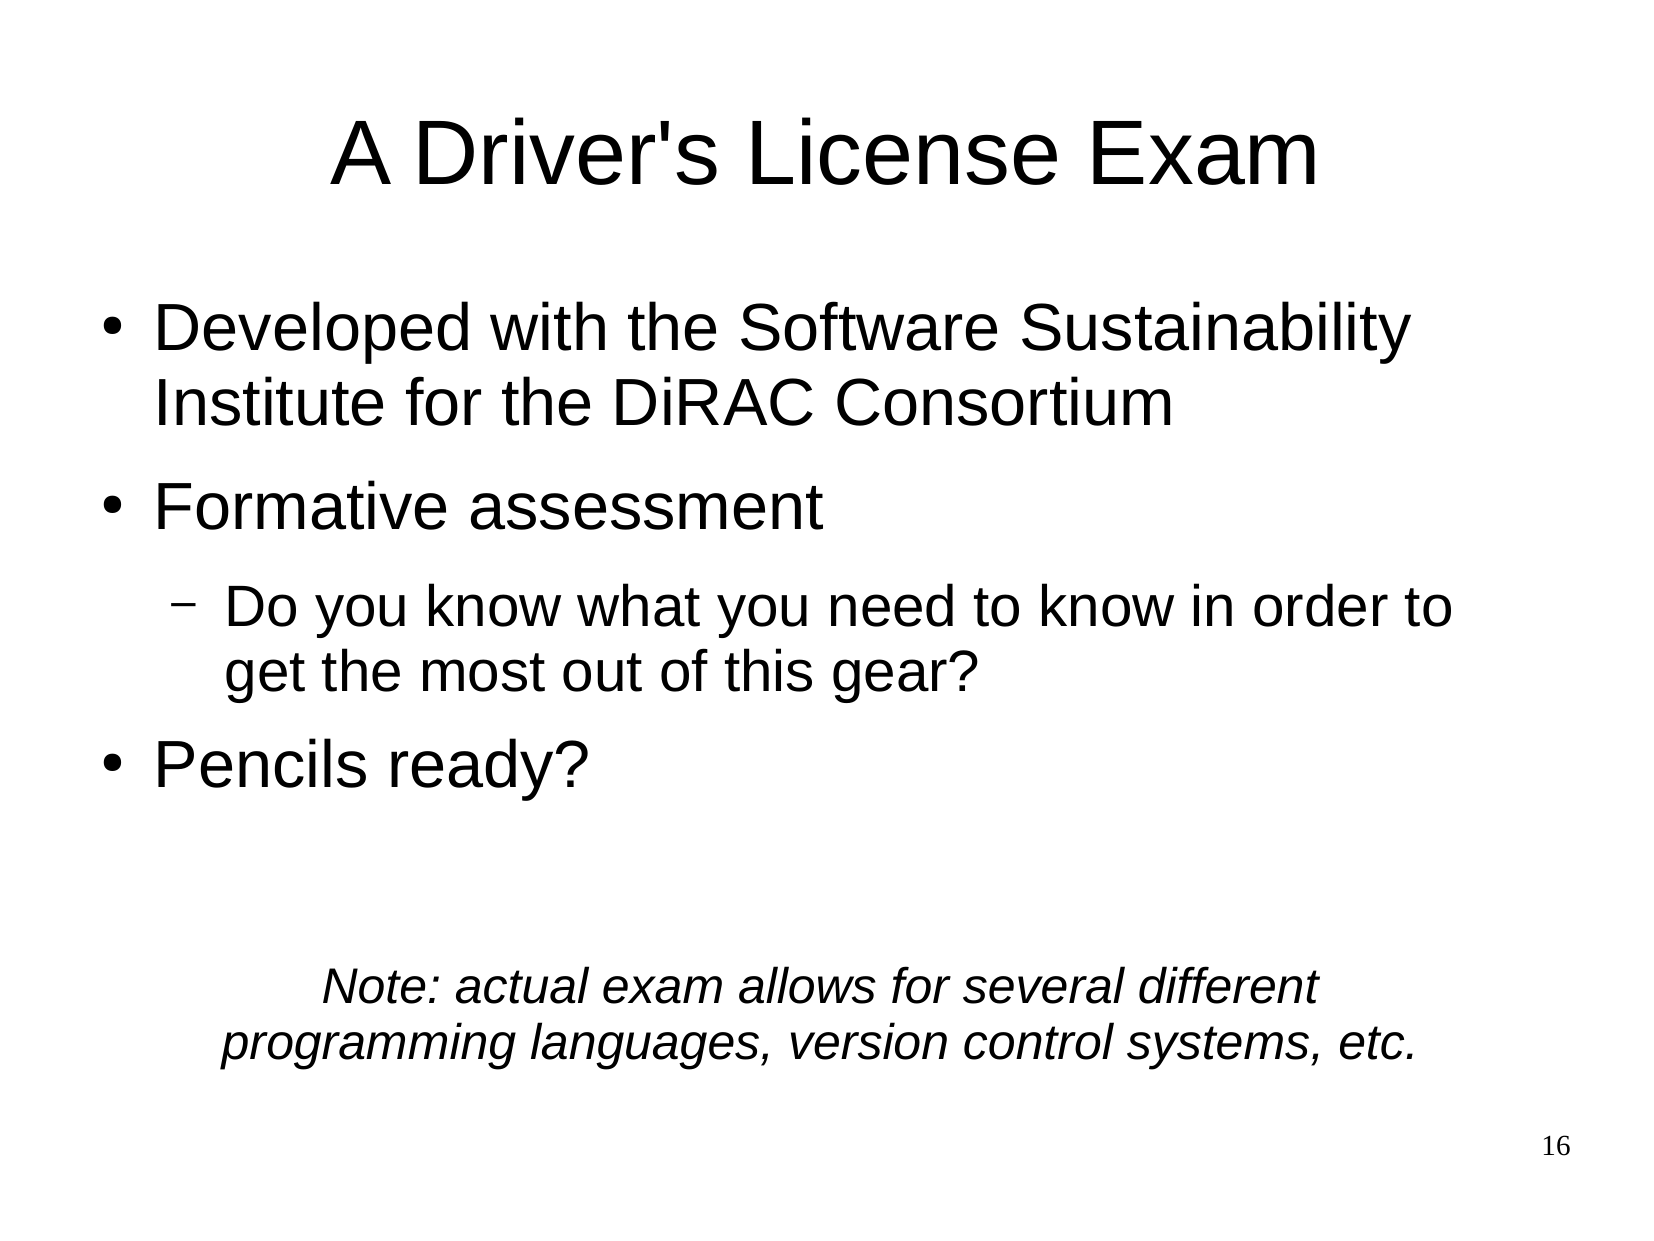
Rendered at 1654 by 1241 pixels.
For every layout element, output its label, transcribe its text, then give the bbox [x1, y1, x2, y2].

list Developed with the Software Sustainability Institute for the DiRAC Consortium Formative assessment Do you know what you need to know in order to get the most out of this gear? Pencils ready? [82, 290, 1538, 1010]
text_box Note: actual exam allows for several different programming languages, version control systems, etc. [206, 951, 1435, 1078]
title A Driver's License Exam [82, 49, 1571, 257]
